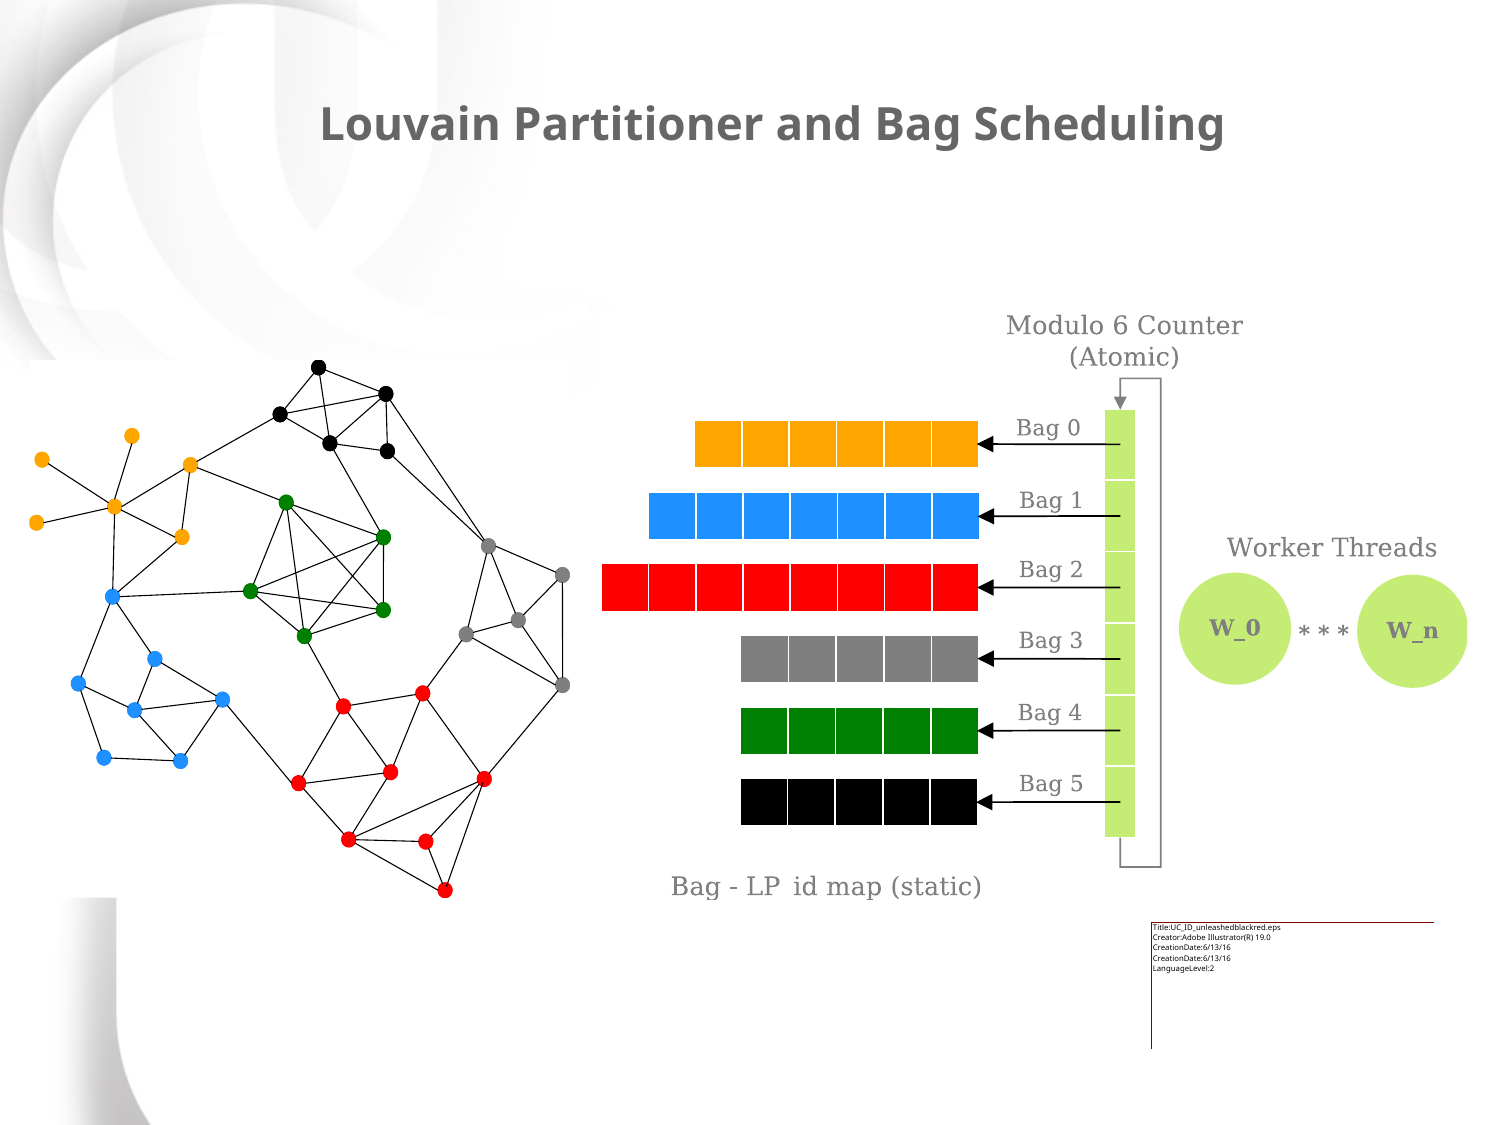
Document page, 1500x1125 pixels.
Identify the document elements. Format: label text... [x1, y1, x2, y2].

title Louvain Partitioner and Bag Scheduling [105, 45, 1441, 201]
picture [0, 0, 1500, 1125]
